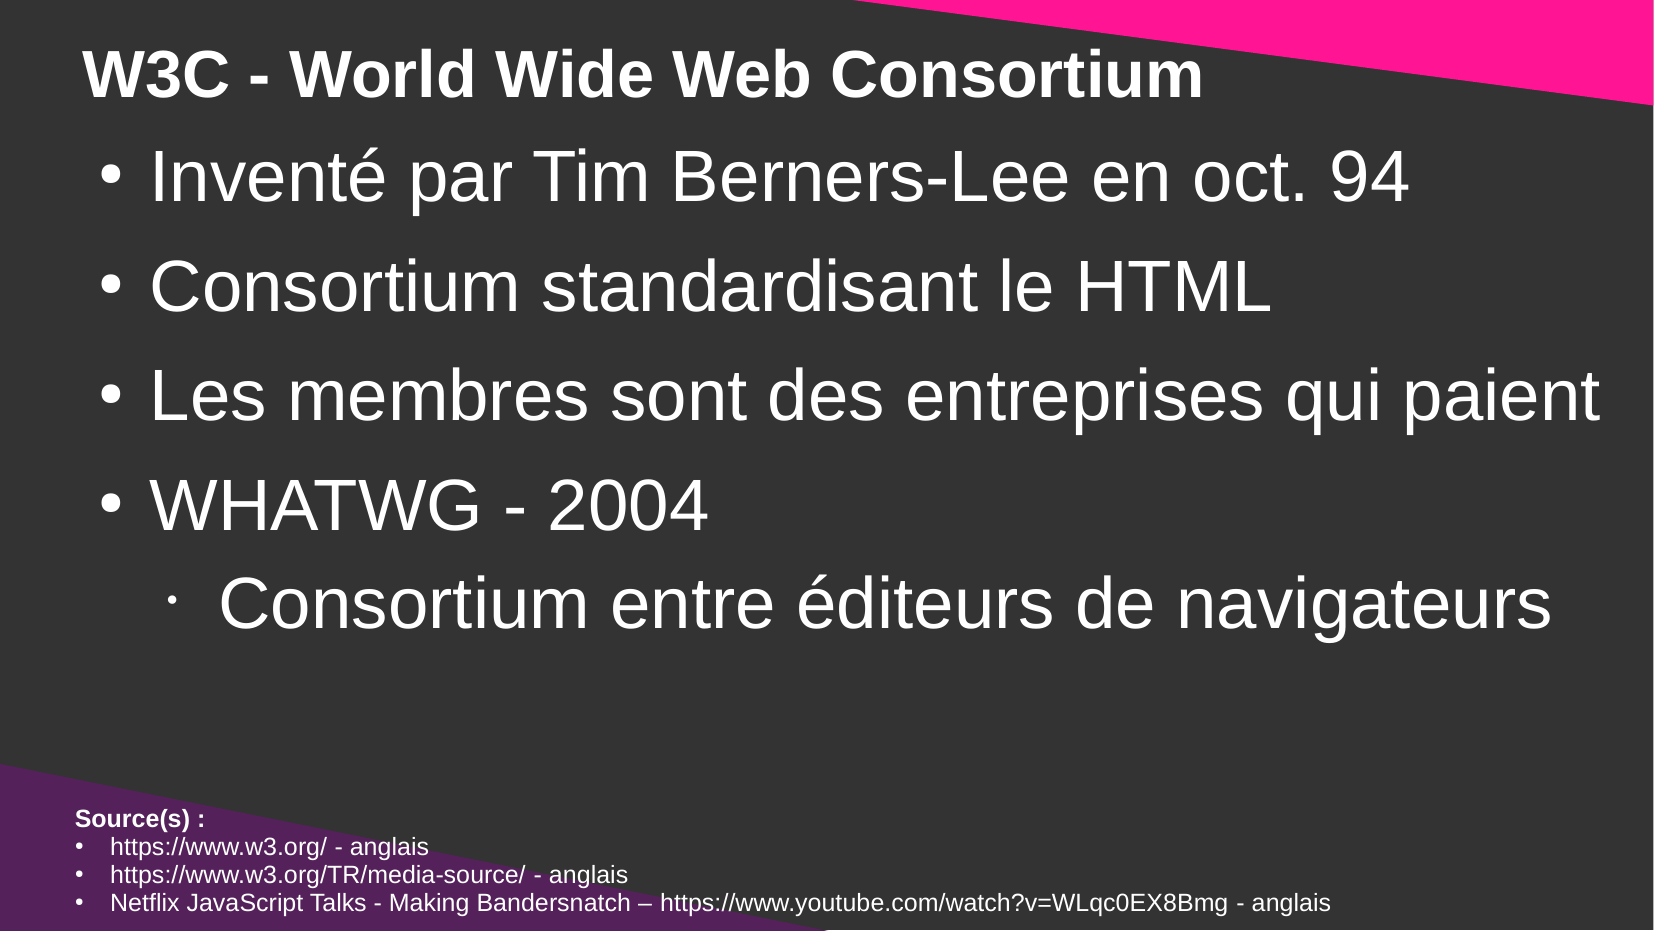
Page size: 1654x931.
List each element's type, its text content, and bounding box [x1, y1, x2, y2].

list Inventé par Tim Berners-Lee en oct. 94 Consortium standardisant le HTML Les membres sont des entreprises qui paient WHATWG - 2004 Consortium entre éditeurs de navigateurs [80, 135, 1620, 675]
title W3C - World Wide Web Consortium [82, 37, 1571, 122]
text_box [852, 0, 1654, 106]
text_box Source(s) : https://www.w3.org/ - anglais https://www.w3.org/TR/media-source/ - anglais Netflix JavaScript Talks - Making Bandersnatch – https://www.youtube.com/watch?v=WLqc0EX8Bmg - anglais [59, 797, 1546, 931]
text_box [0, 763, 165, 931]
